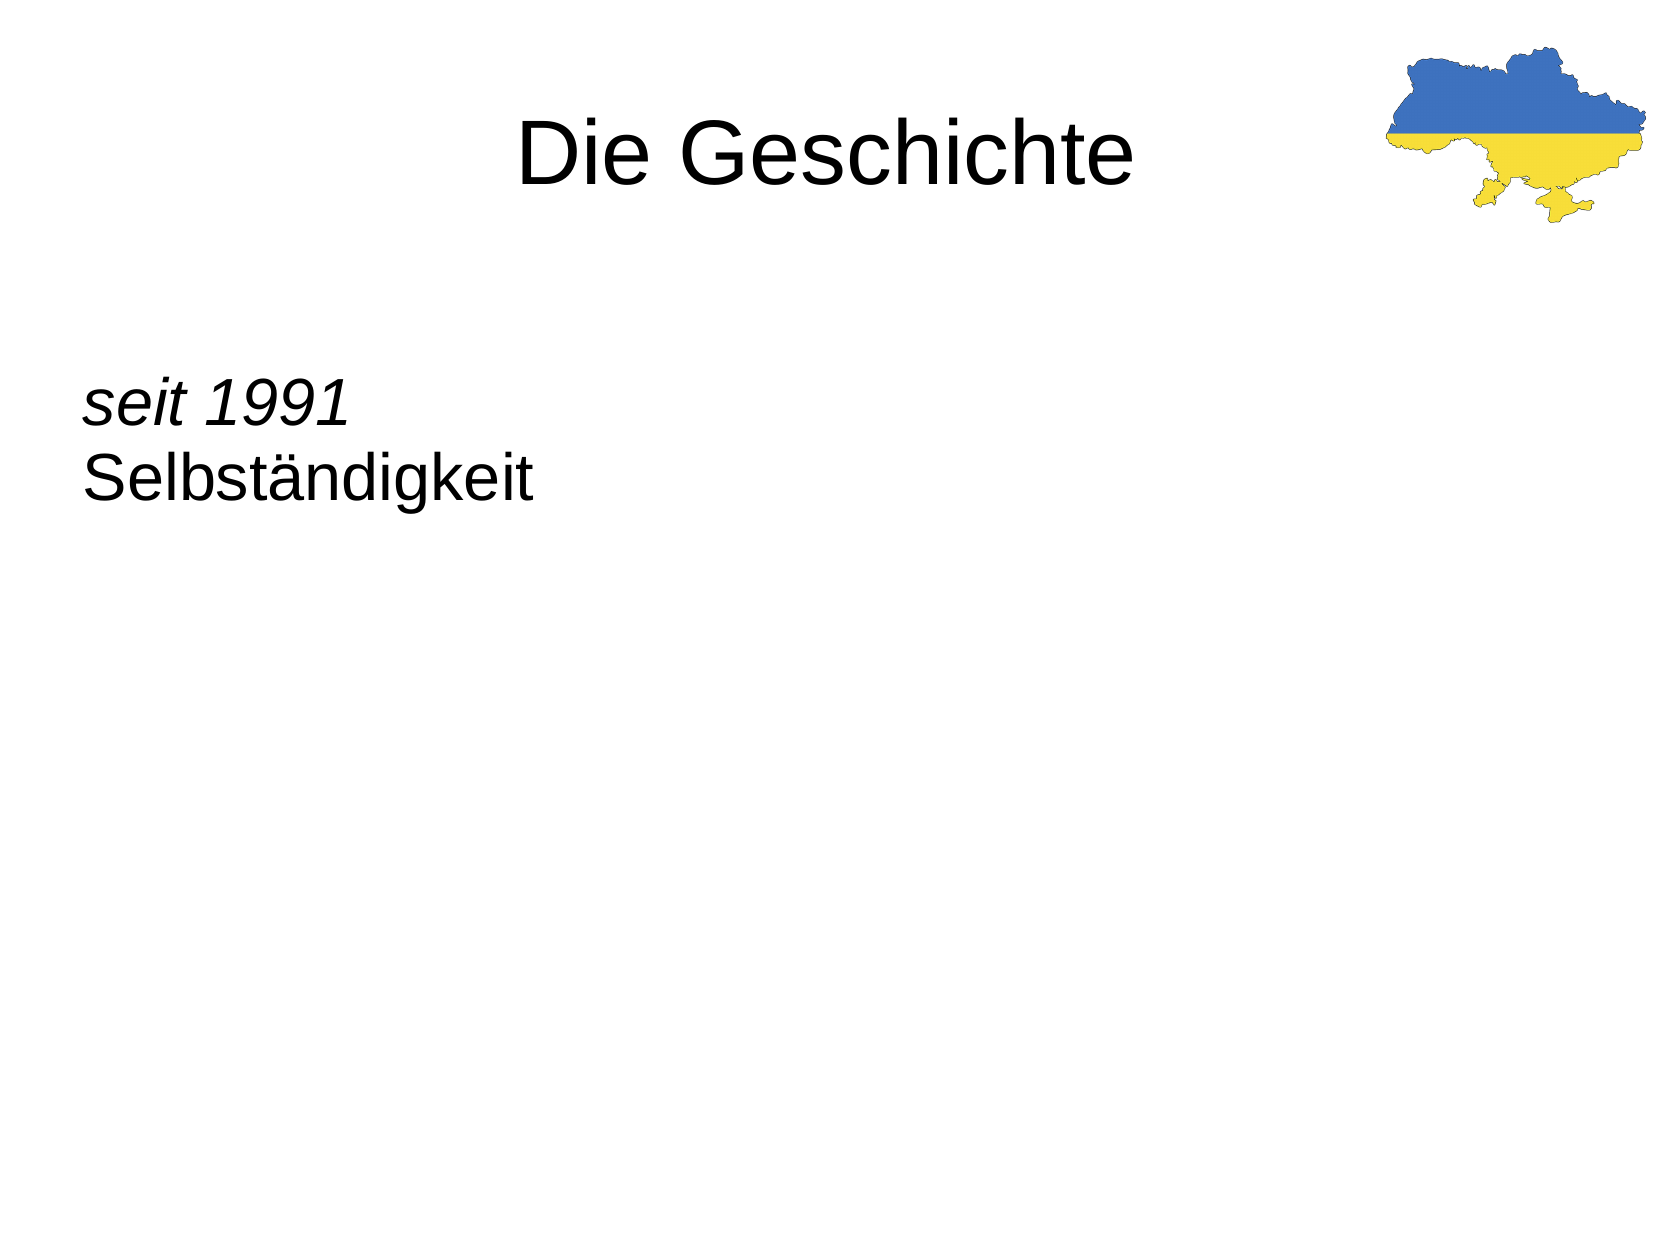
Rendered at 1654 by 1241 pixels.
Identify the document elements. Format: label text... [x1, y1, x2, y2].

subtitle seit 1991 Selbständigkeit [82, 290, 1571, 1010]
title Die Geschichte [82, 49, 1380, 257]
picture [1380, 0, 1653, 271]
